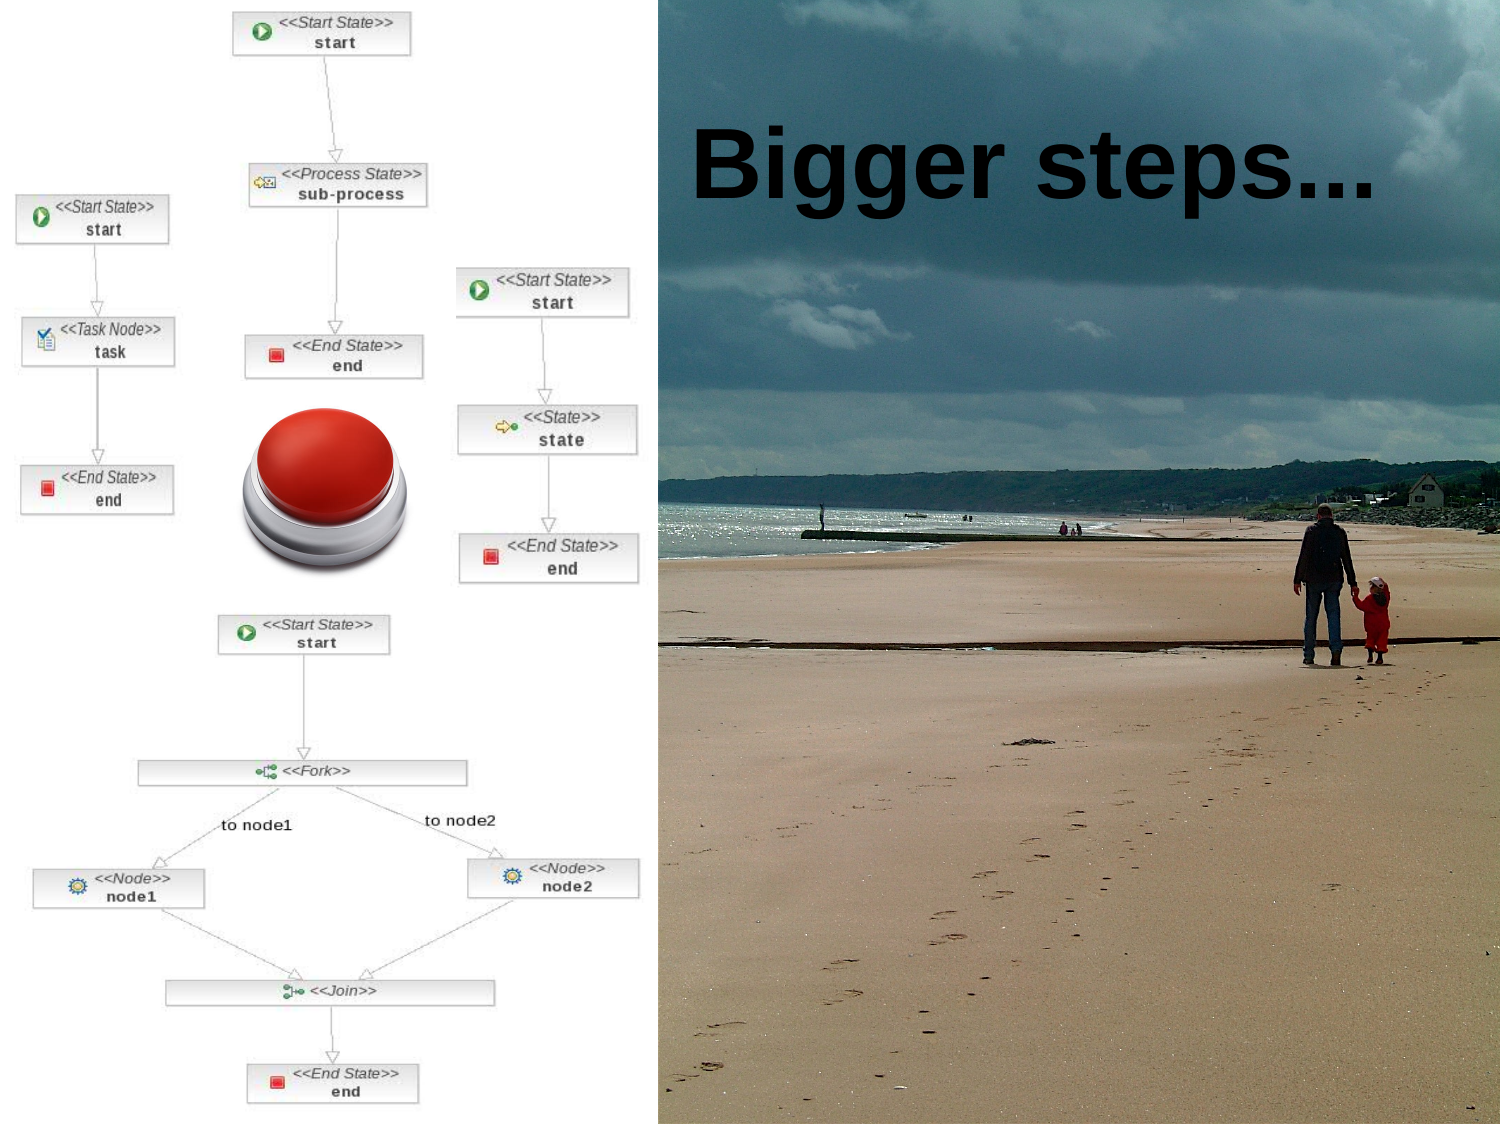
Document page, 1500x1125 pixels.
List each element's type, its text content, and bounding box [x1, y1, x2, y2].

text_box Bigger steps... [675, 90, 1422, 226]
picture [0, 0, 1500, 1125]
